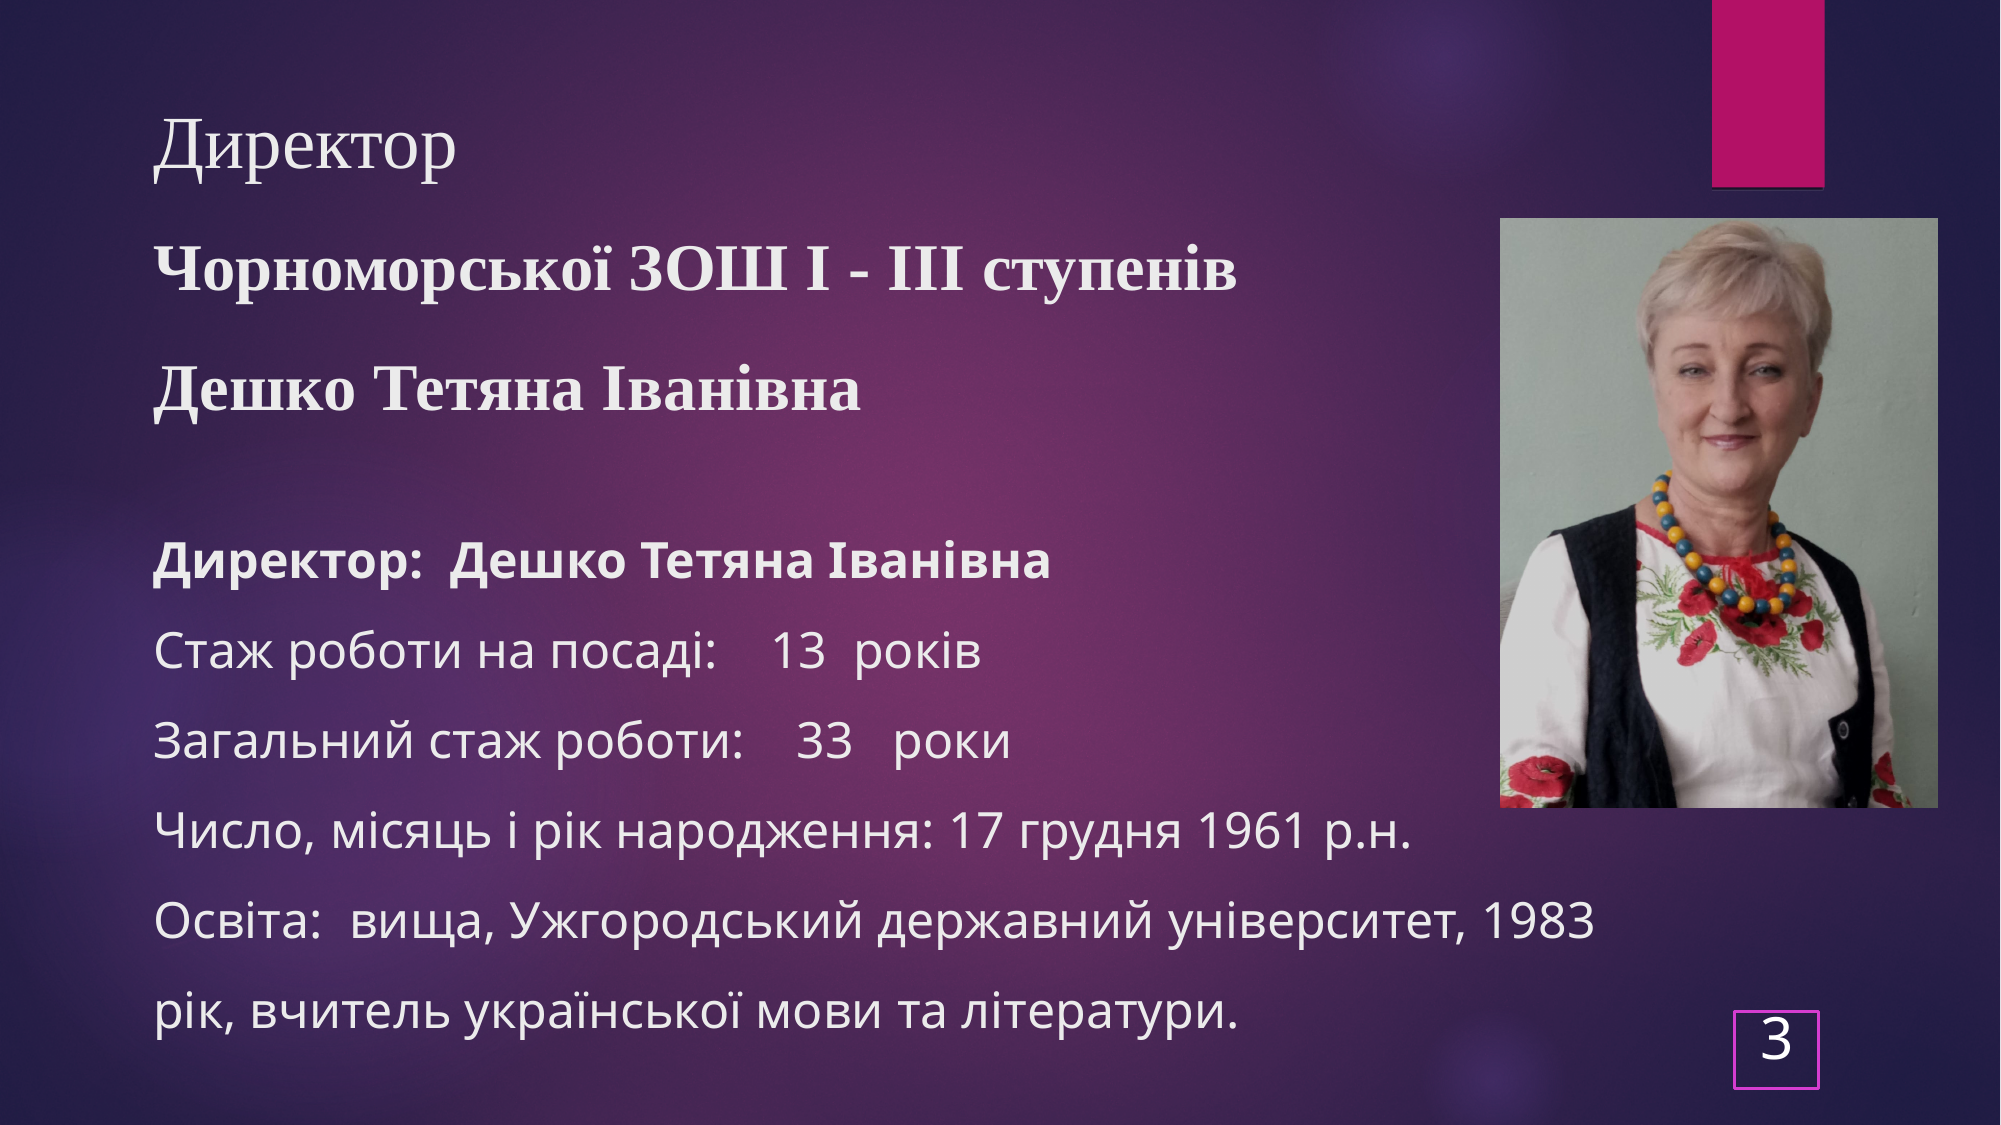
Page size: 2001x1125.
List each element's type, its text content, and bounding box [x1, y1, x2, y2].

title Директор Чорноморської ЗОШ І - ІІІ ступенів Дешко Тетяна Іванівна Директор: Дешко Тетяна Іванівна Стаж роботи на посаді: 13 років Загальний стаж роботи: 33 роки Число, місяць і рік народження: 17 грудня 1961 р.н. Освіта: вища, Ужгородський державний університет, 1983 рік, вчитель української мови та літератури. [138, 40, 1649, 299]
slide_number <номер> [1736, 1013, 1817, 1087]
slide_number <номер> [1710, 976, 1844, 1089]
picture [0, 0, 2001, 1125]
